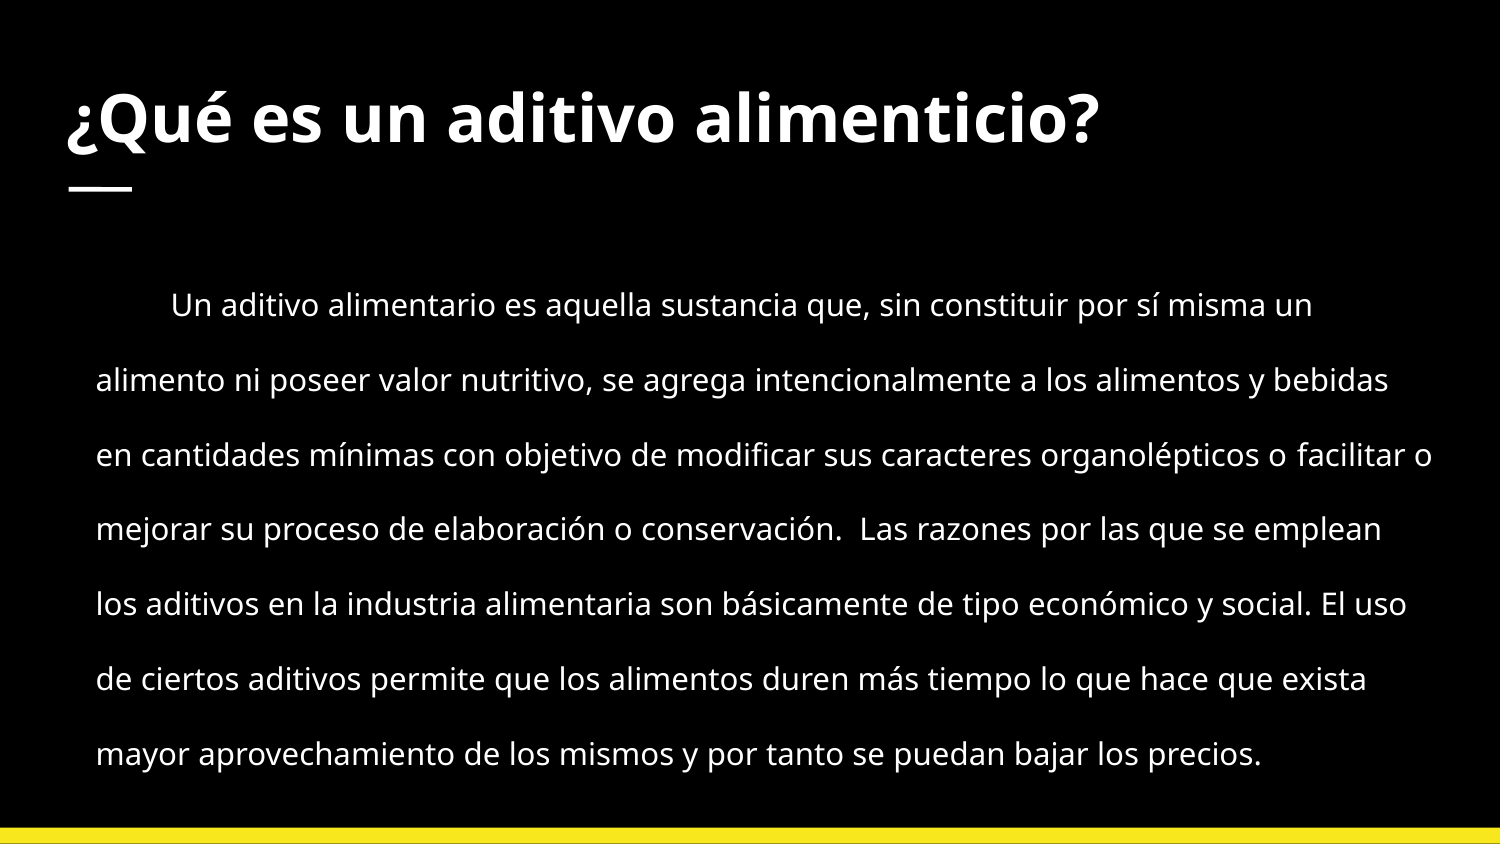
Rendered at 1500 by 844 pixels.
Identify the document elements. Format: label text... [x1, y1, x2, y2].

title ¿Qué es un aditivo alimenticio? [51, 61, 1449, 167]
list Un aditivo alimentario es aquella sustancia que, sin constituir por sí misma un alimento ni poseer valor nutritivo, se agrega intencionalmente a los alimentos y bebidas en cantidades mínimas con objetivo de modificar sus caracteres organolépticos o facilitar o mejorar su proceso de elaboración o conservación. Las razones por las que se emplean los aditivos en la industria alimentaria son básicamente de tipo económico y social. El uso de ciertos aditivos permite que los alimentos duren más tiempo lo que hace que exista mayor aprovechamiento de los mismos y por tanto se puedan bajar los precios. [51, 232, 1449, 750]
